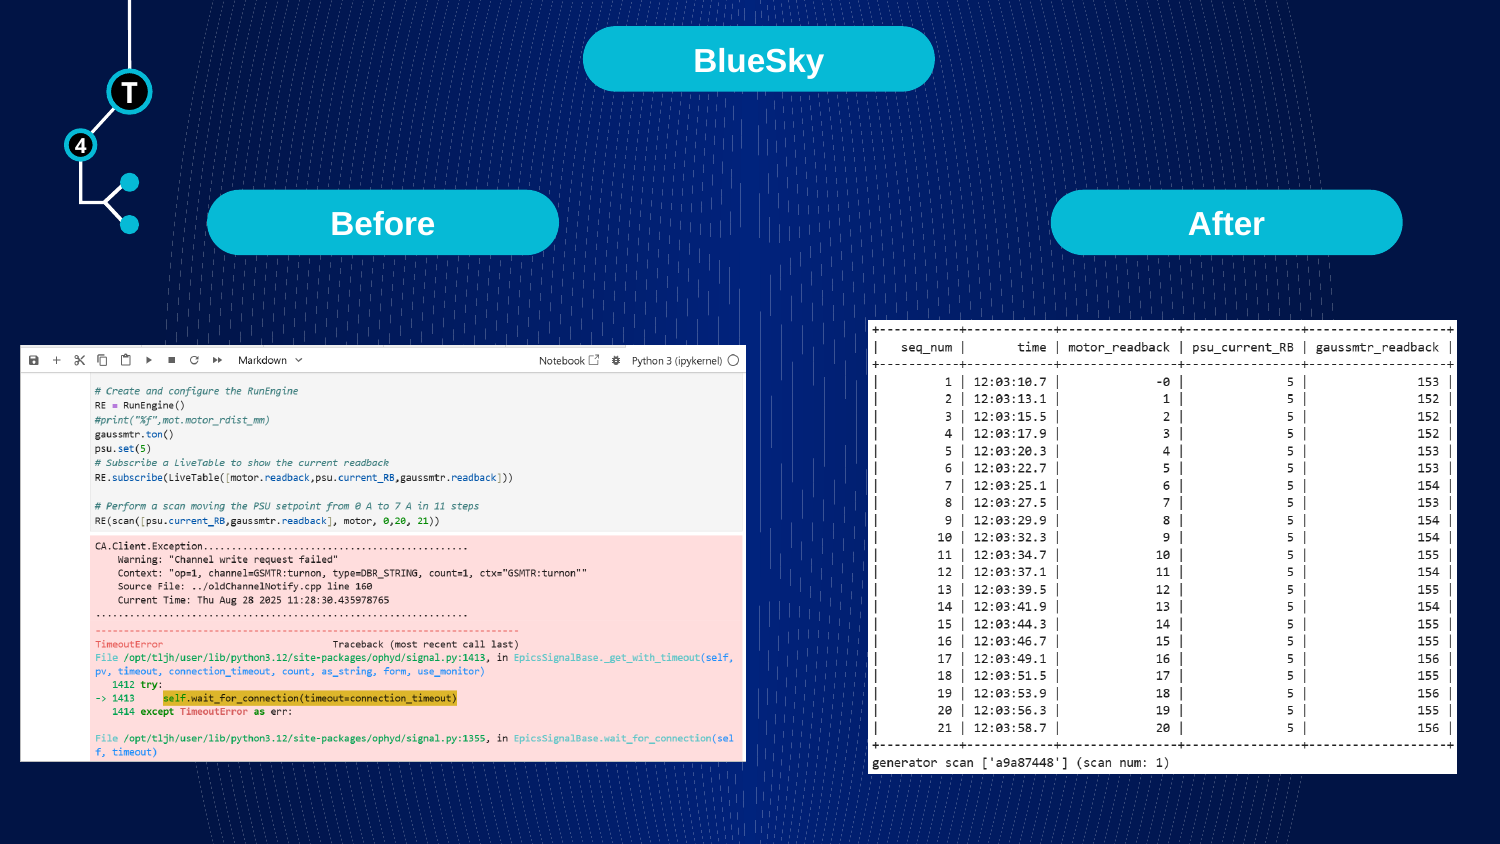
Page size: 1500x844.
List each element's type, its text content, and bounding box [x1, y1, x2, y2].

text_box [122, 217, 137, 232]
picture [20, 345, 746, 762]
text_box T [108, 70, 151, 113]
text_box Before [207, 189, 560, 256]
text_box 4 [66, 130, 95, 160]
text_box After [1050, 189, 1403, 256]
picture [868, 320, 1457, 774]
text_box BlueSky [582, 26, 935, 92]
text_box [122, 175, 137, 190]
